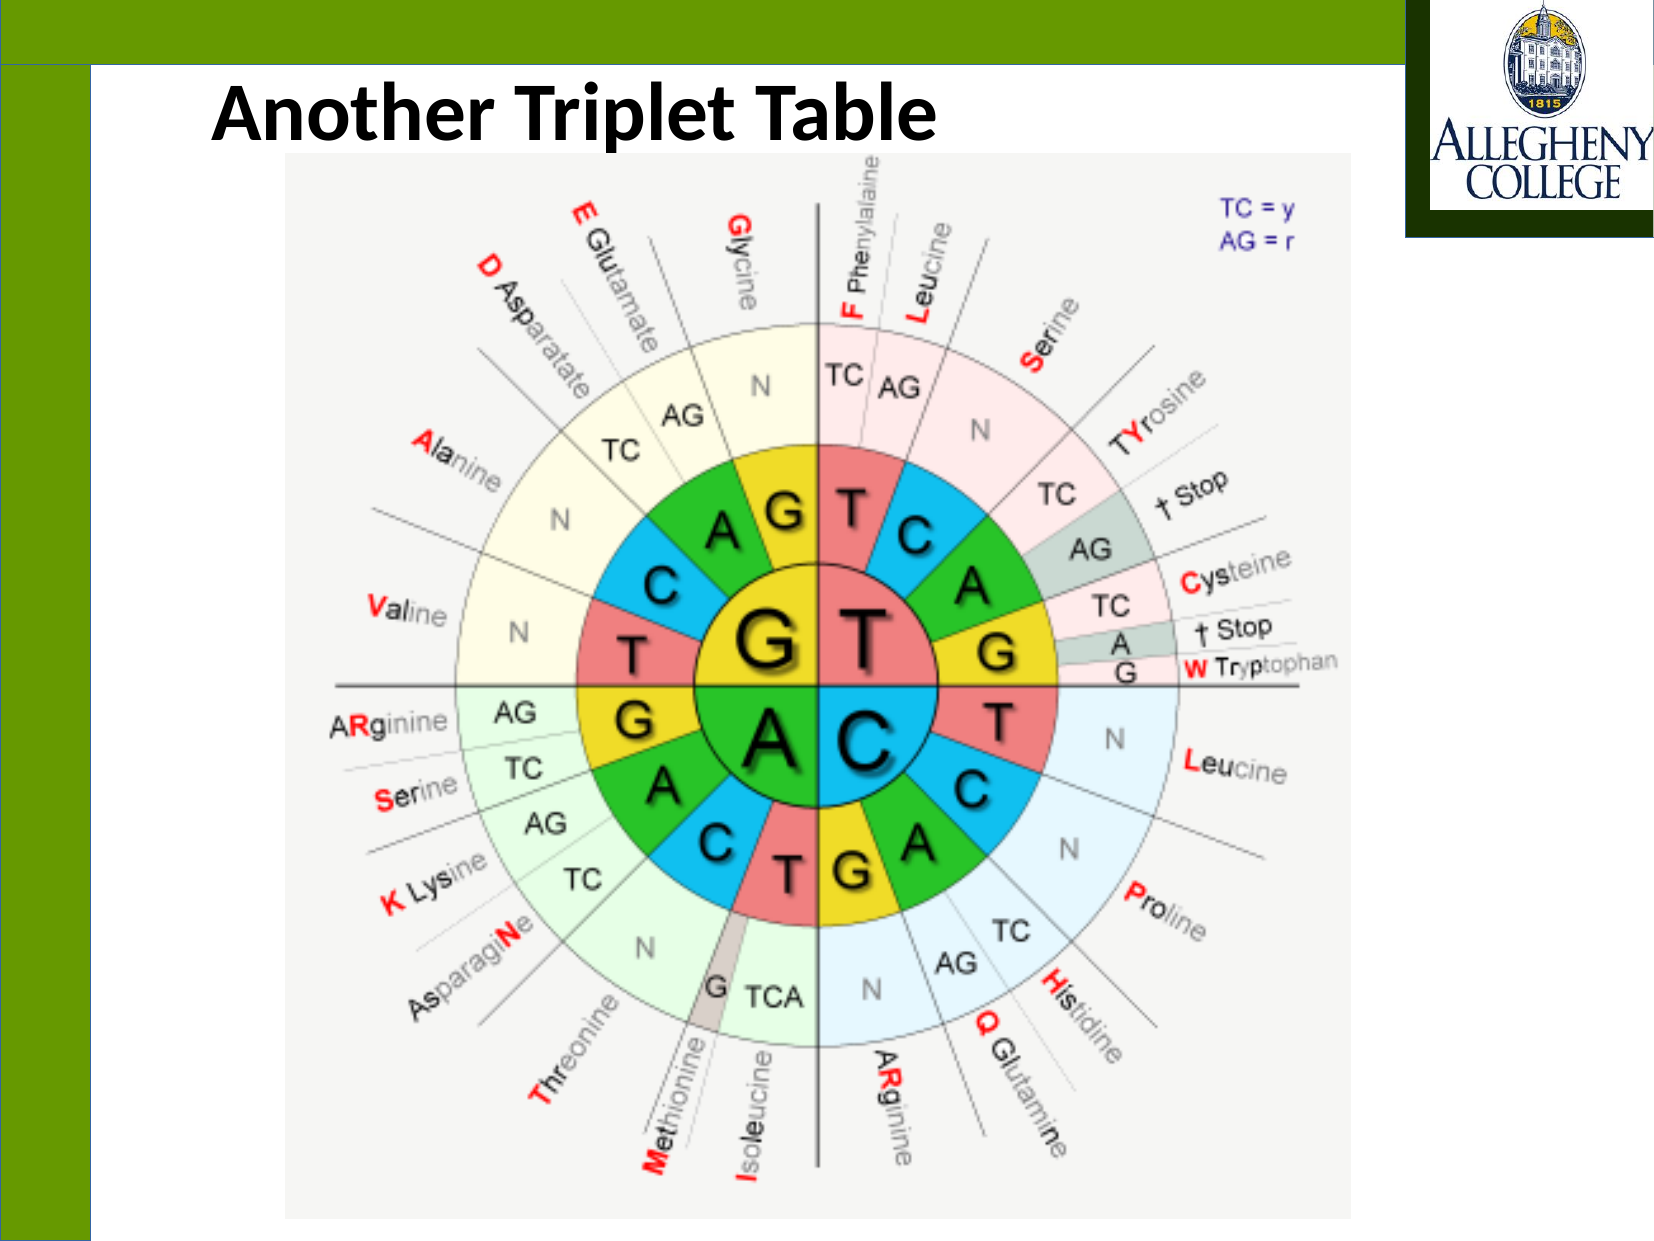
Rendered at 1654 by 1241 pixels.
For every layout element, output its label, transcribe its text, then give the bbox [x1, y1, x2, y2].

picture [1430, 0, 1654, 210]
text_box [0, 0, 1654, 1241]
title Another Triplet Table [106, 65, 1044, 213]
picture [285, 153, 1351, 1219]
